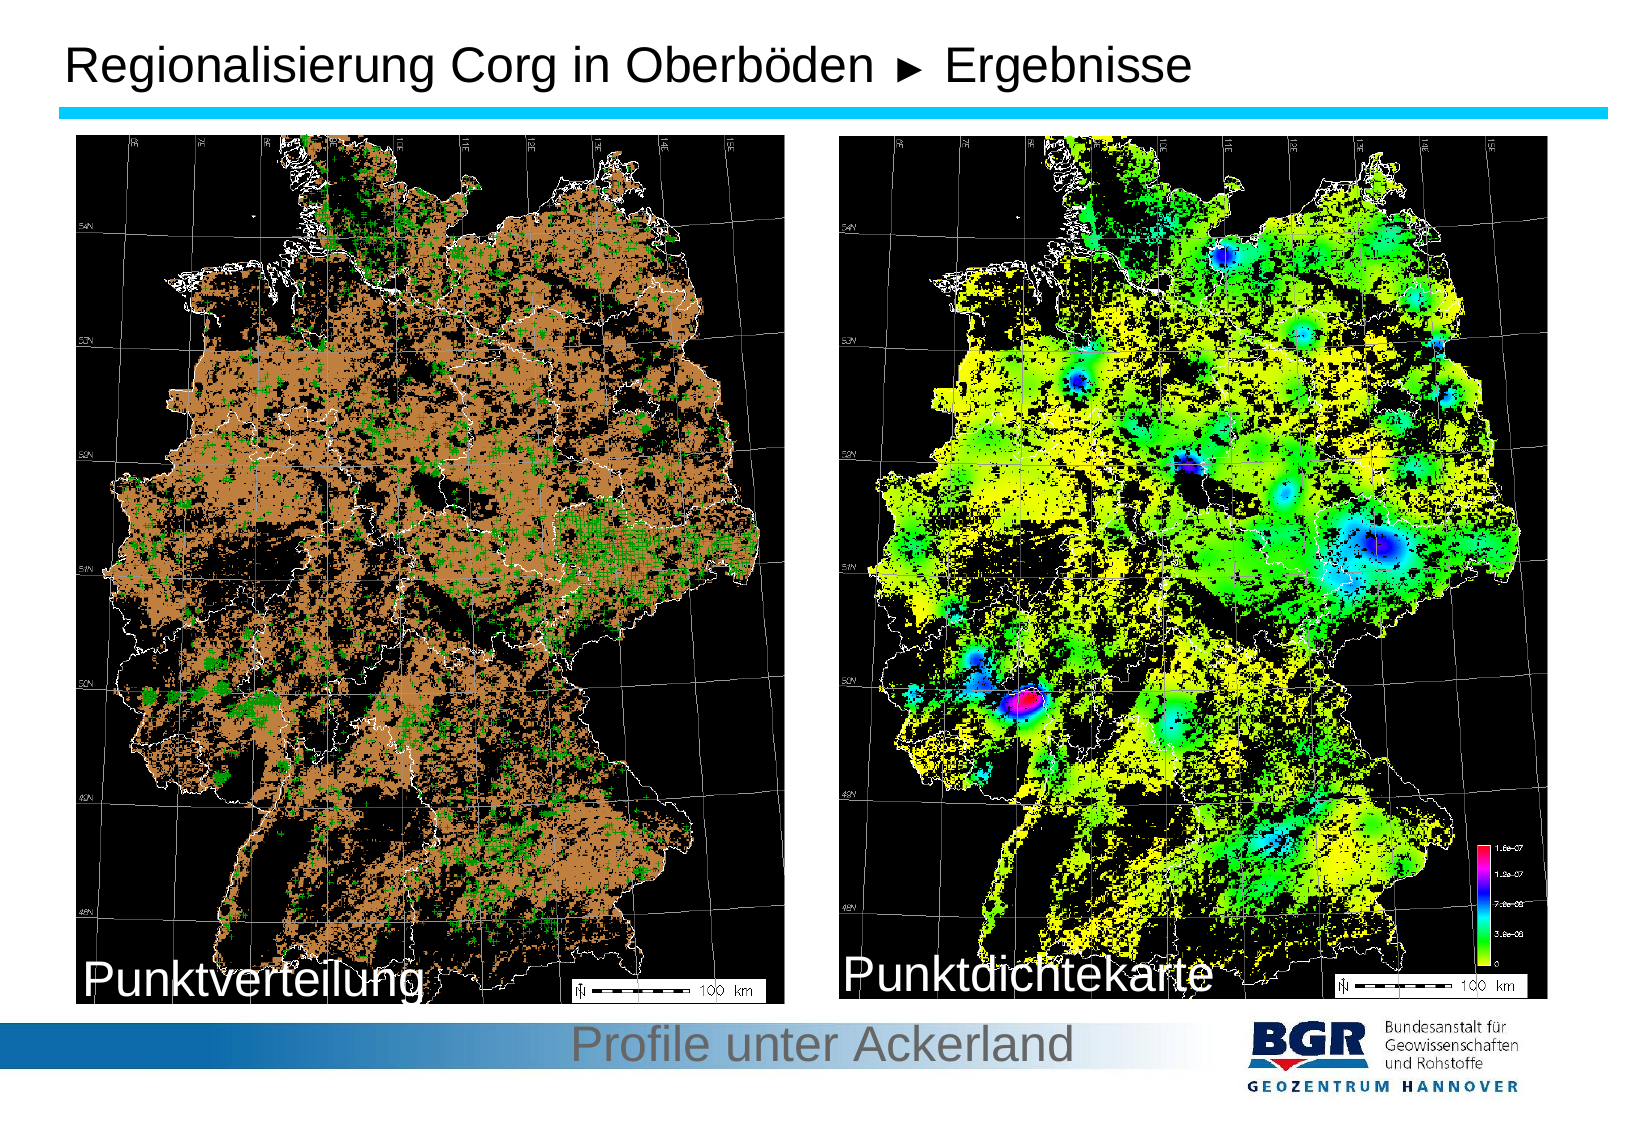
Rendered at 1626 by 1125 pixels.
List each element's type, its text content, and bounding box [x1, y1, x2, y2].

text_box Punktverteilung [67, 909, 442, 1015]
text_box Punktdichtekarte [828, 903, 1245, 1009]
picture [0, 1016, 1590, 1100]
picture [838, 135, 1548, 1000]
text_box Profile unter Ackerland [555, 974, 1091, 1080]
picture [75, 134, 785, 1005]
text_box Regionalisierung Corg in Oberböden ► Ergebnisse [50, 24, 1223, 100]
